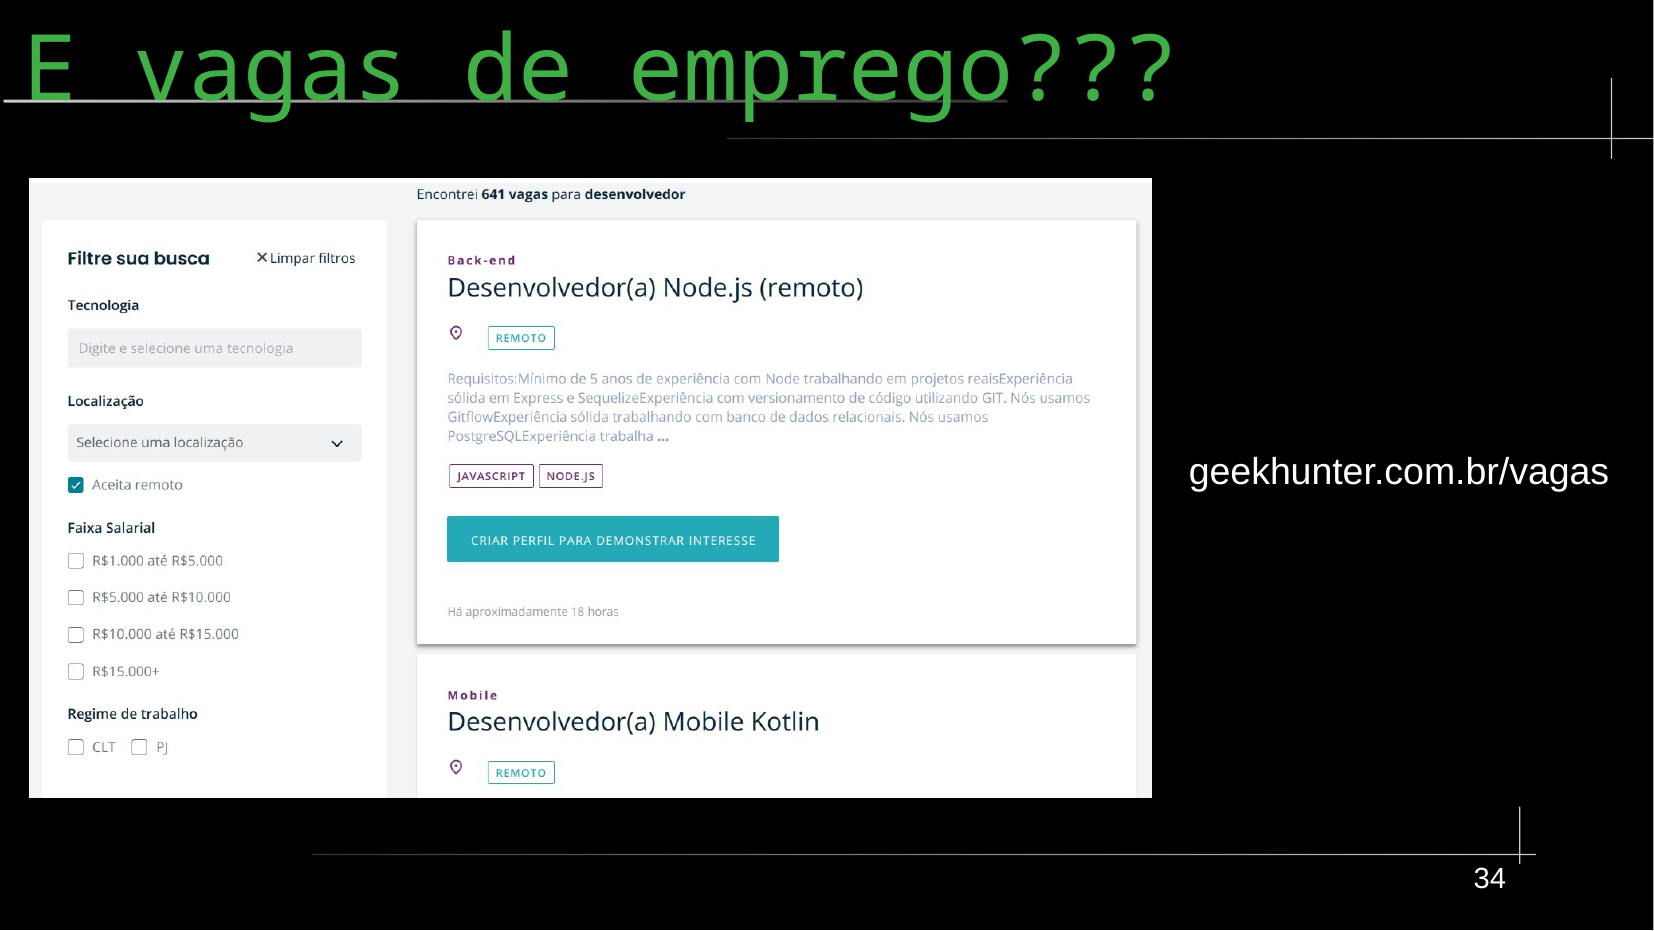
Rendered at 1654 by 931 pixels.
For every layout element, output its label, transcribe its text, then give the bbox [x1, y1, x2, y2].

text_box geekhunter.com.br/vagas [1174, 442, 1625, 500]
picture [29, 178, 1152, 798]
title E vagas de emprego??? [23, 7, 1589, 123]
